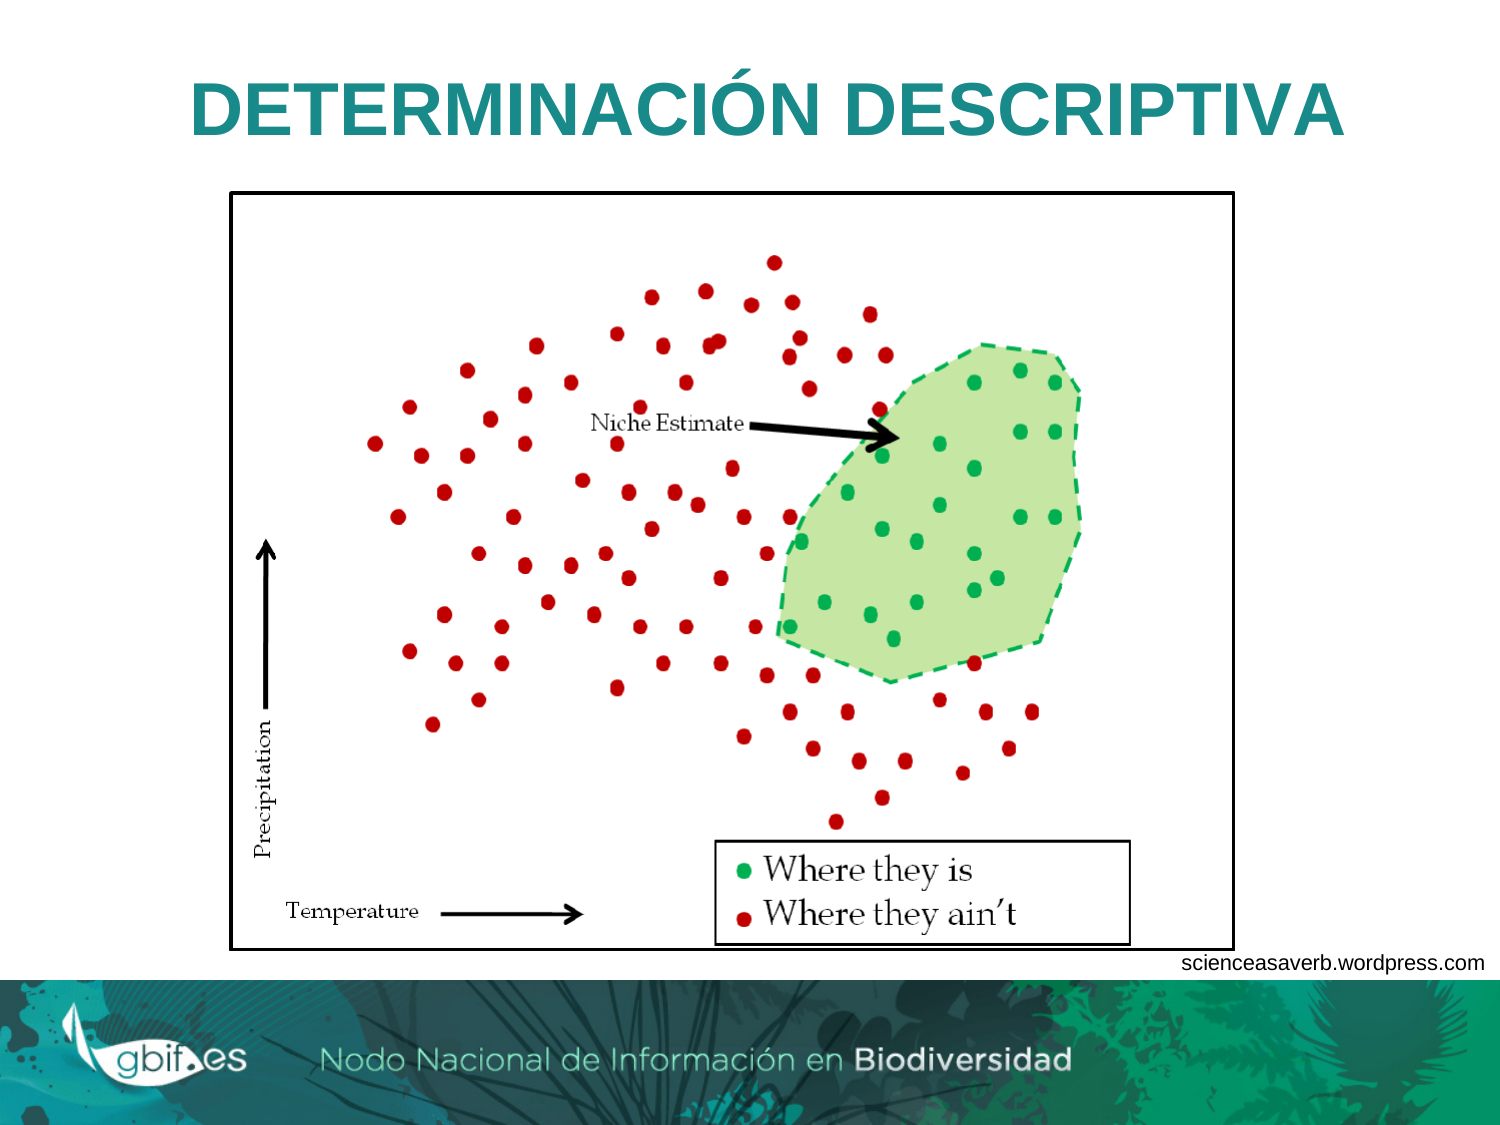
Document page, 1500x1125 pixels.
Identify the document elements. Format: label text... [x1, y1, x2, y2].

picture [0, 980, 1500, 1125]
text_box scienceasaverb.wordpress.com [1166, 941, 1500, 980]
picture [228, 190, 1236, 952]
title DETERMINACIÓN DESCRIPTIVA [88, 38, 1449, 180]
